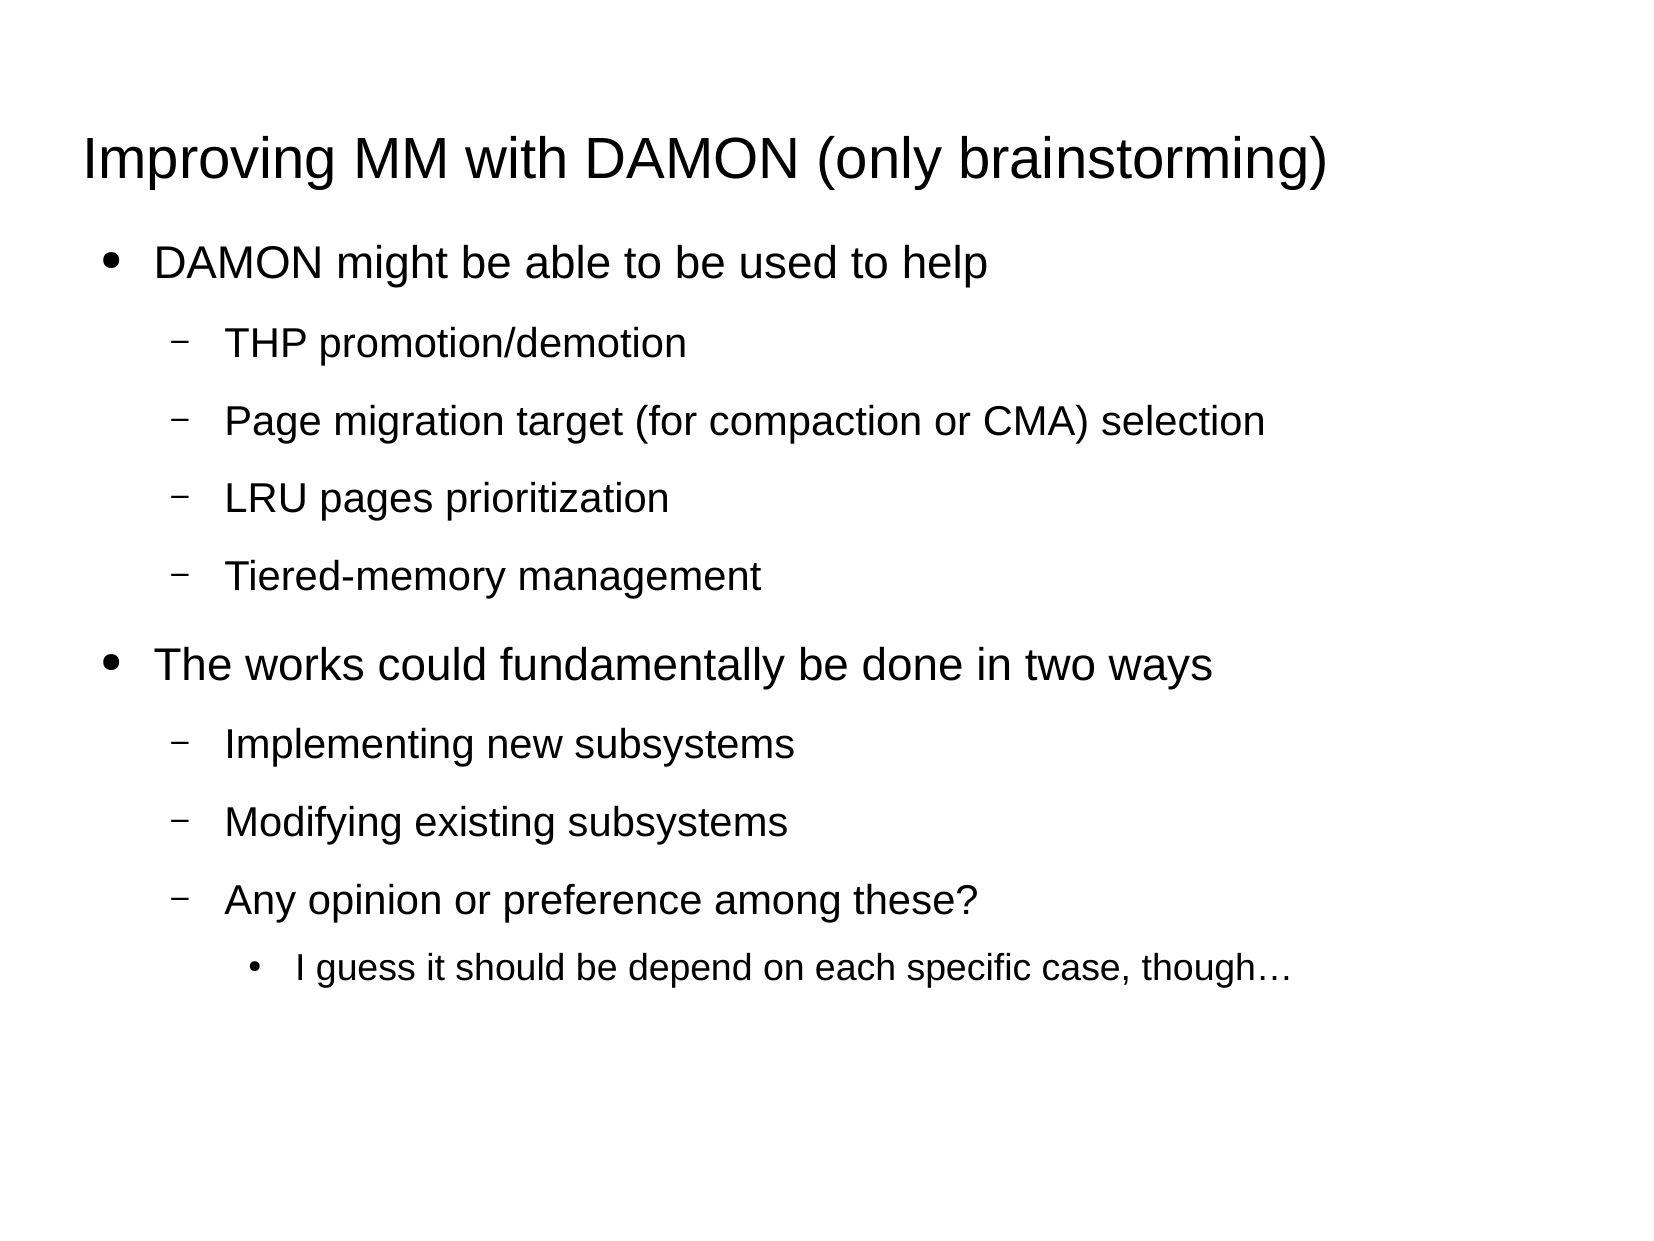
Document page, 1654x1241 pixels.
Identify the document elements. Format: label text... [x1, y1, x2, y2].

title Improving MM with DAMON (only brainstorming) [82, 108, 1571, 210]
list DAMON might be able to be used to help THP promotion/demotion Page migration target (for compaction or CMA) selection LRU pages prioritization Tiered-memory management The works could fundamentally be done in two ways Implementing new subsystems Modifying existing subsystems Any opinion or preference among these? I guess it should be depend on each specific case, though… [82, 236, 1571, 1111]
